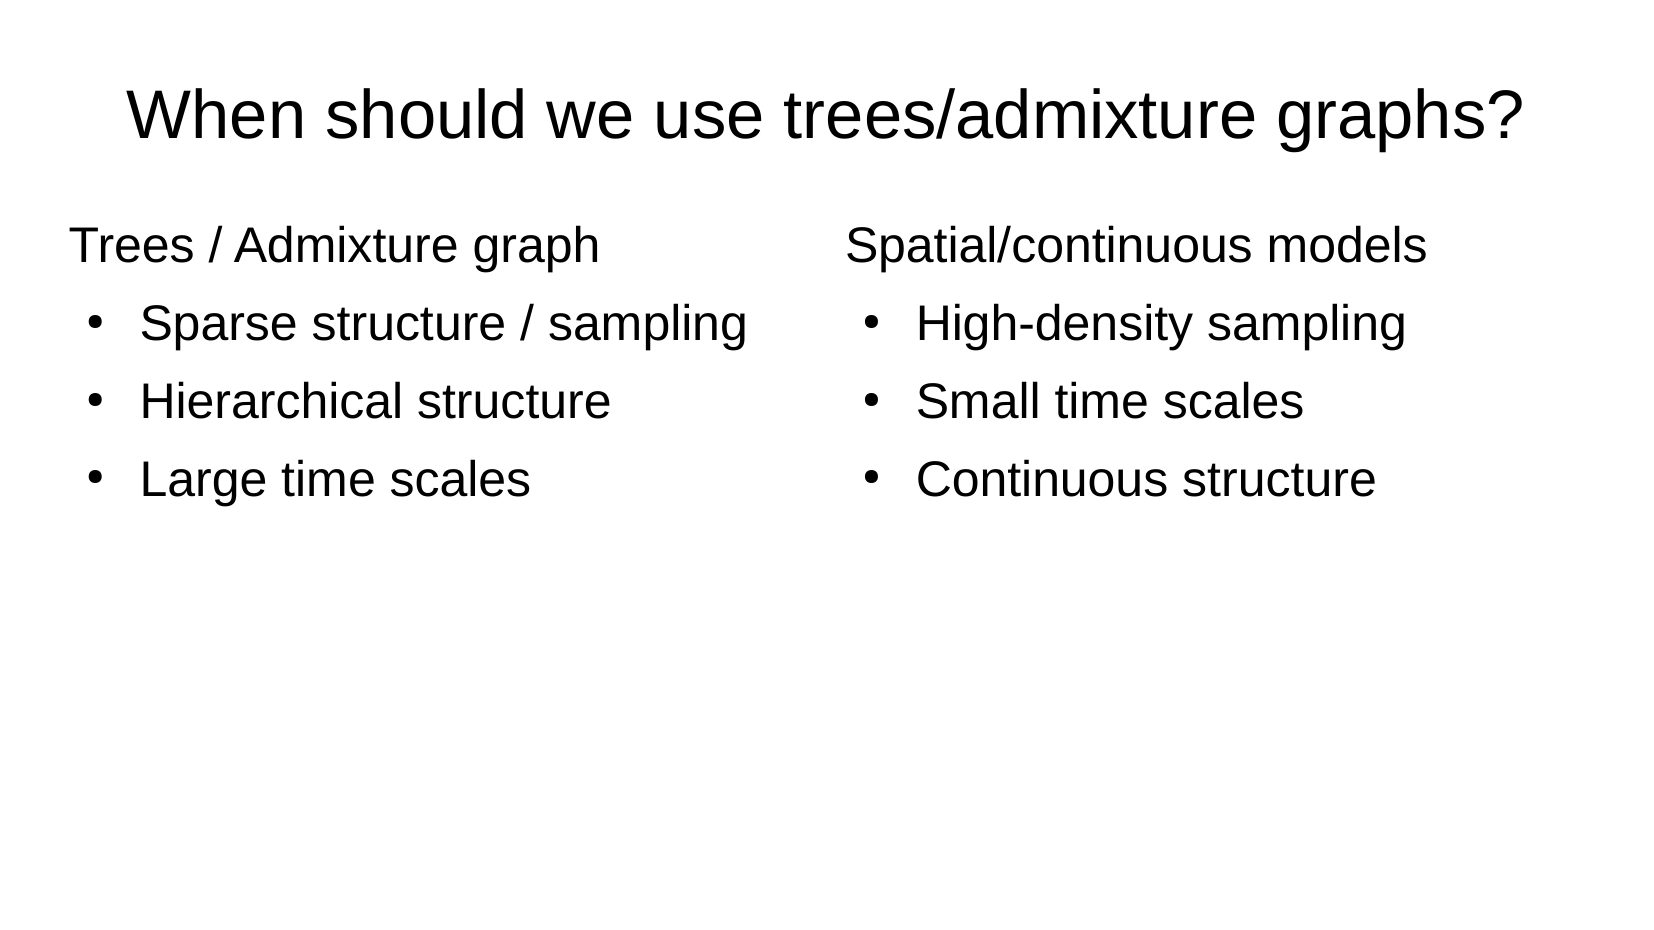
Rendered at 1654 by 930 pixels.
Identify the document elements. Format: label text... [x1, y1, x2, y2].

list Spatial/continuous models High-density sampling Small time scales Continuous structure [844, 217, 1571, 757]
list Trees / Admixture graph Sparse structure / sampling Hierarchical structure Large time scales [68, 217, 795, 757]
title When should we use trees/admixture graphs? [82, 36, 1571, 193]
